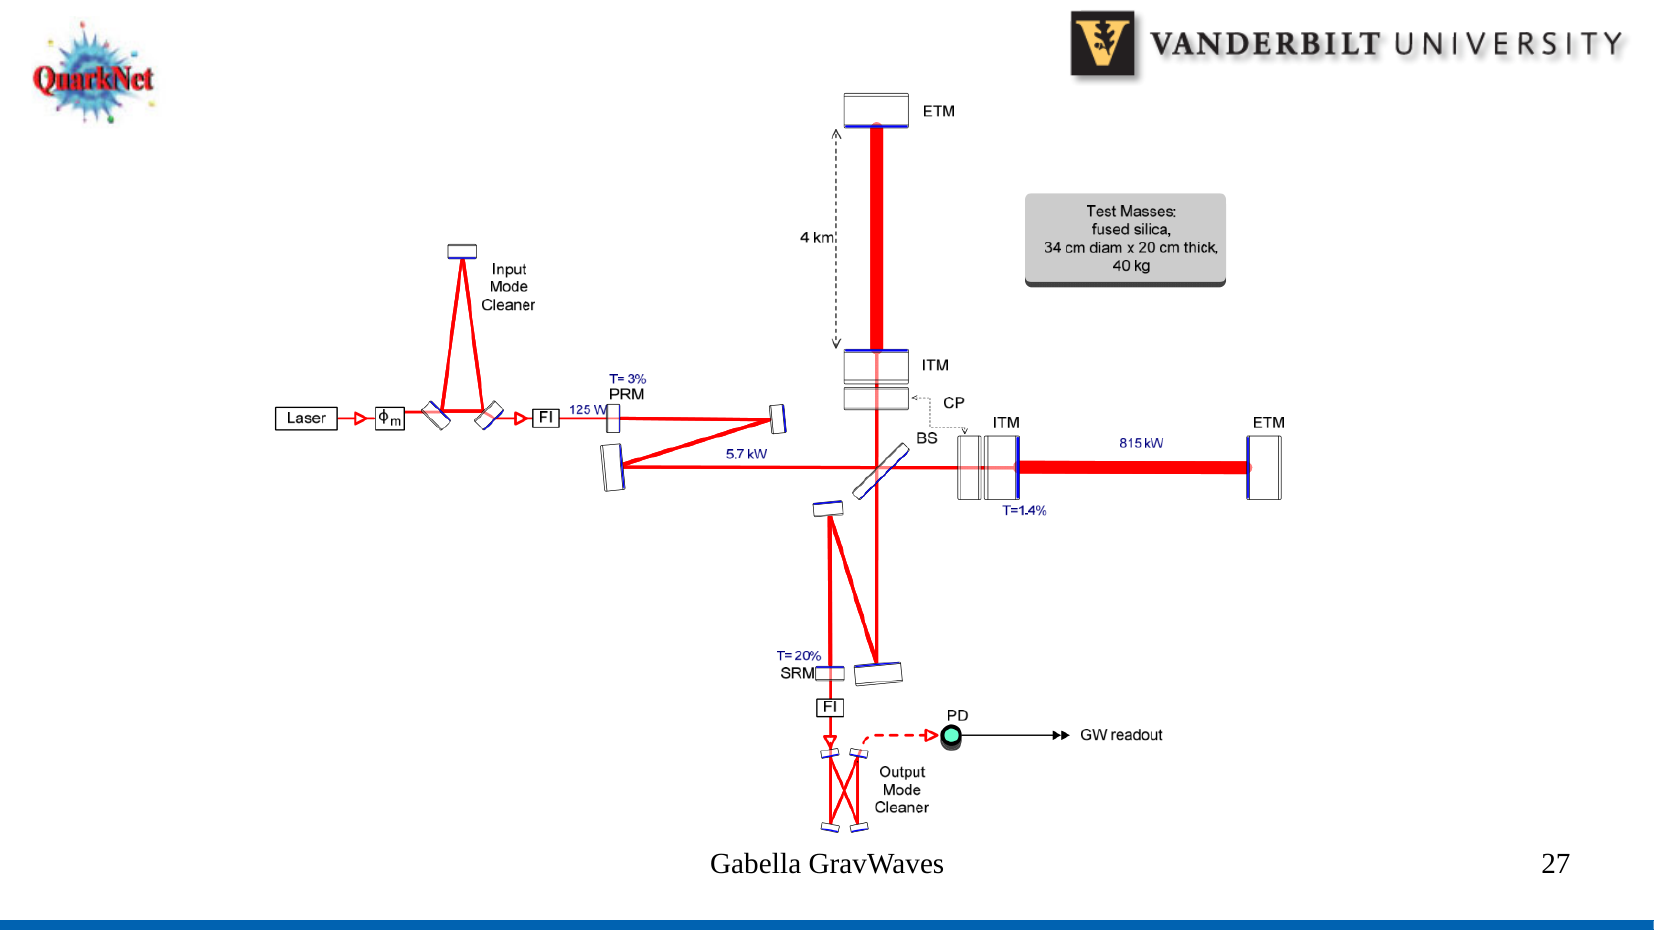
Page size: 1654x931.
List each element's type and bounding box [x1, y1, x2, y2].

picture [269, 8, 1637, 838]
picture [19, 16, 166, 135]
